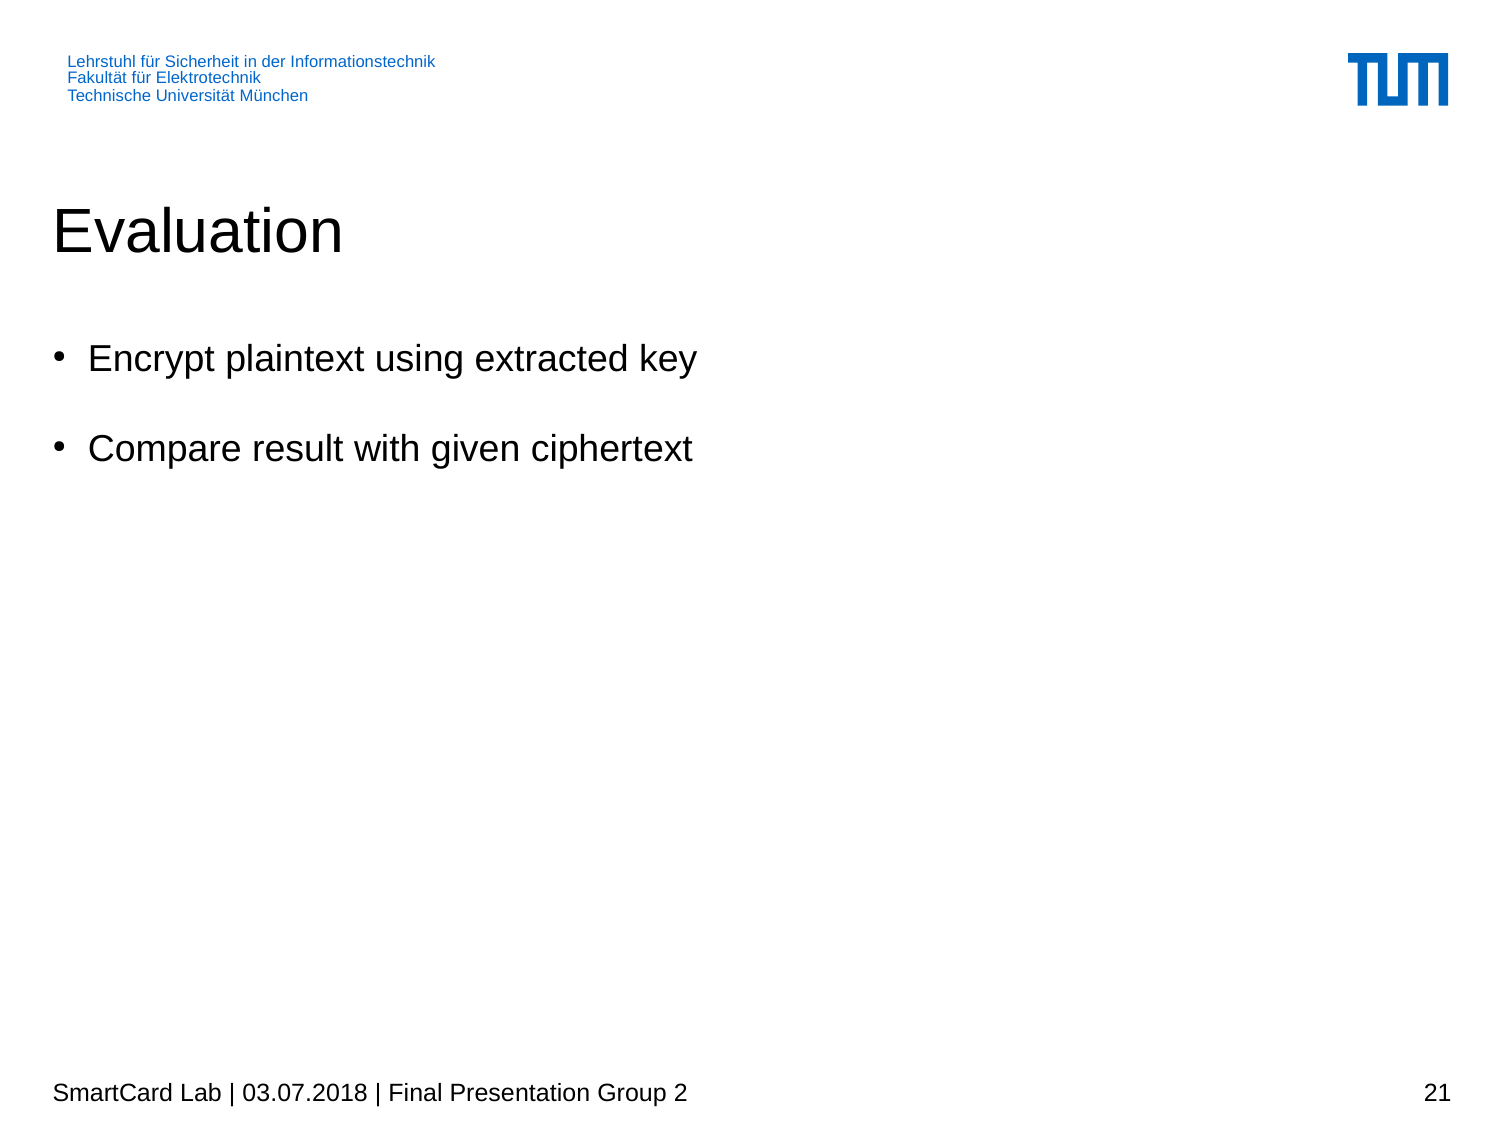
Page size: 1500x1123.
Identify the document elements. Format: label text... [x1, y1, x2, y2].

list Encrypt plaintext using extracted key Compare result with given ciphertext [52, 330, 1453, 508]
title Evaluation [52, 195, 1453, 266]
